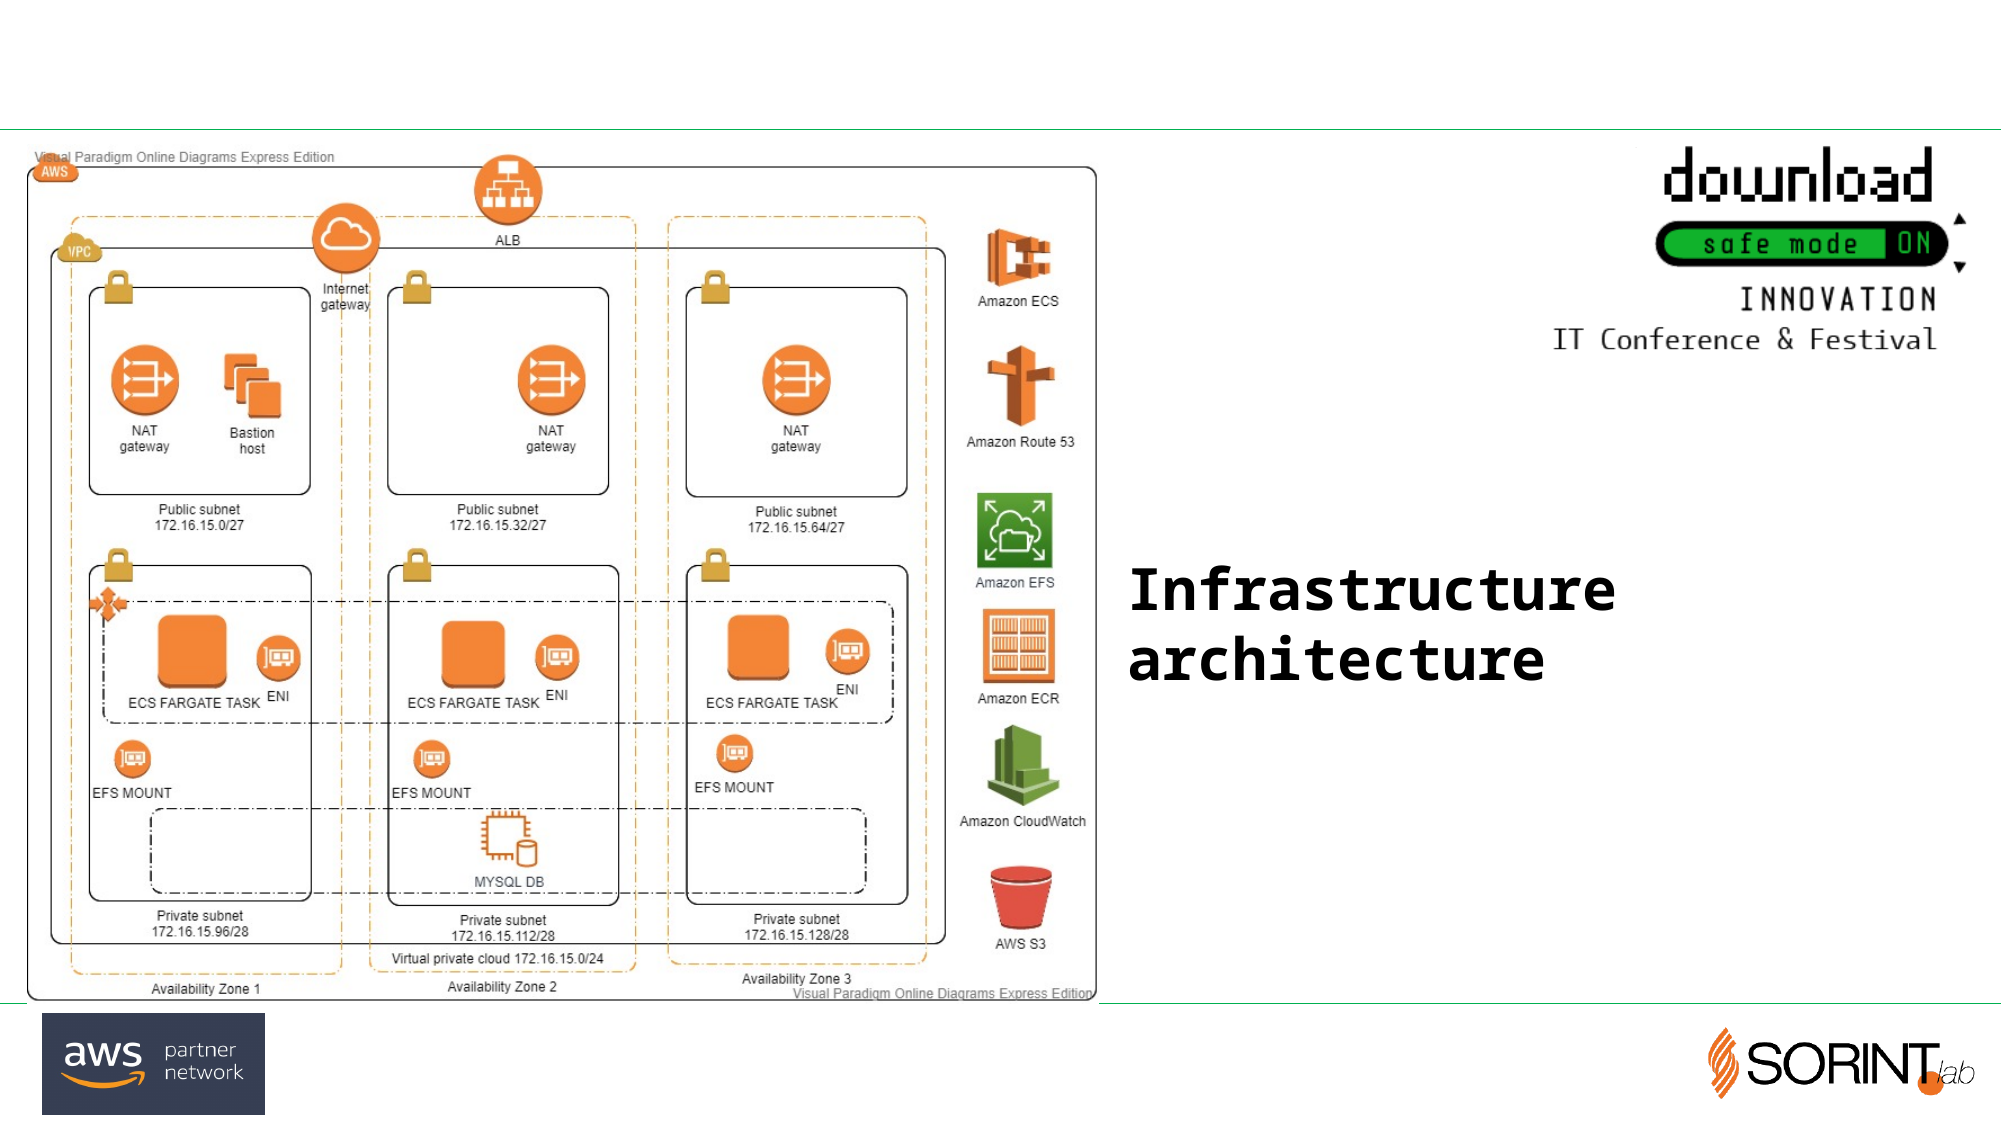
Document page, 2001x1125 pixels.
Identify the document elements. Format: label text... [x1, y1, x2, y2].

picture [1552, 142, 1968, 358]
picture [27, 144, 1099, 1004]
picture [1706, 1027, 1976, 1099]
text_box Infrastructure architecture [1112, 544, 1915, 700]
picture [42, 1013, 265, 1115]
